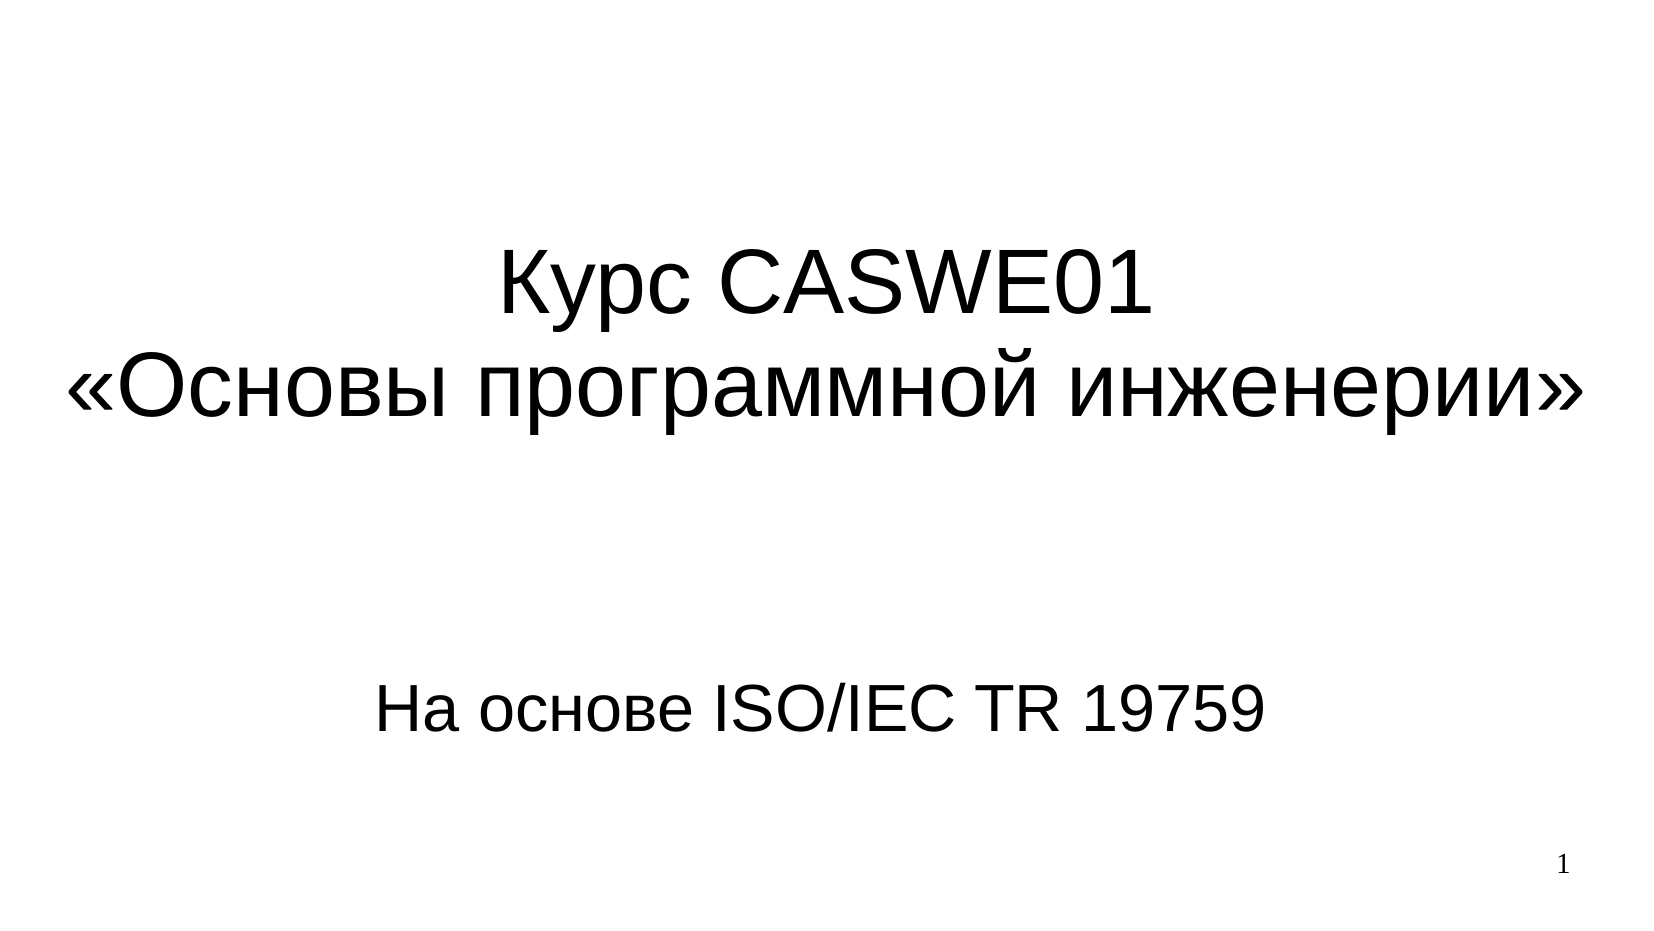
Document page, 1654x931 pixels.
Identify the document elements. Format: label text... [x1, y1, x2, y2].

title Курс CASWE01 «Основы программной инженерии» [29, 76, 1625, 591]
subtitle На основе ISO/IEC TR 19759 [76, 561, 1565, 857]
